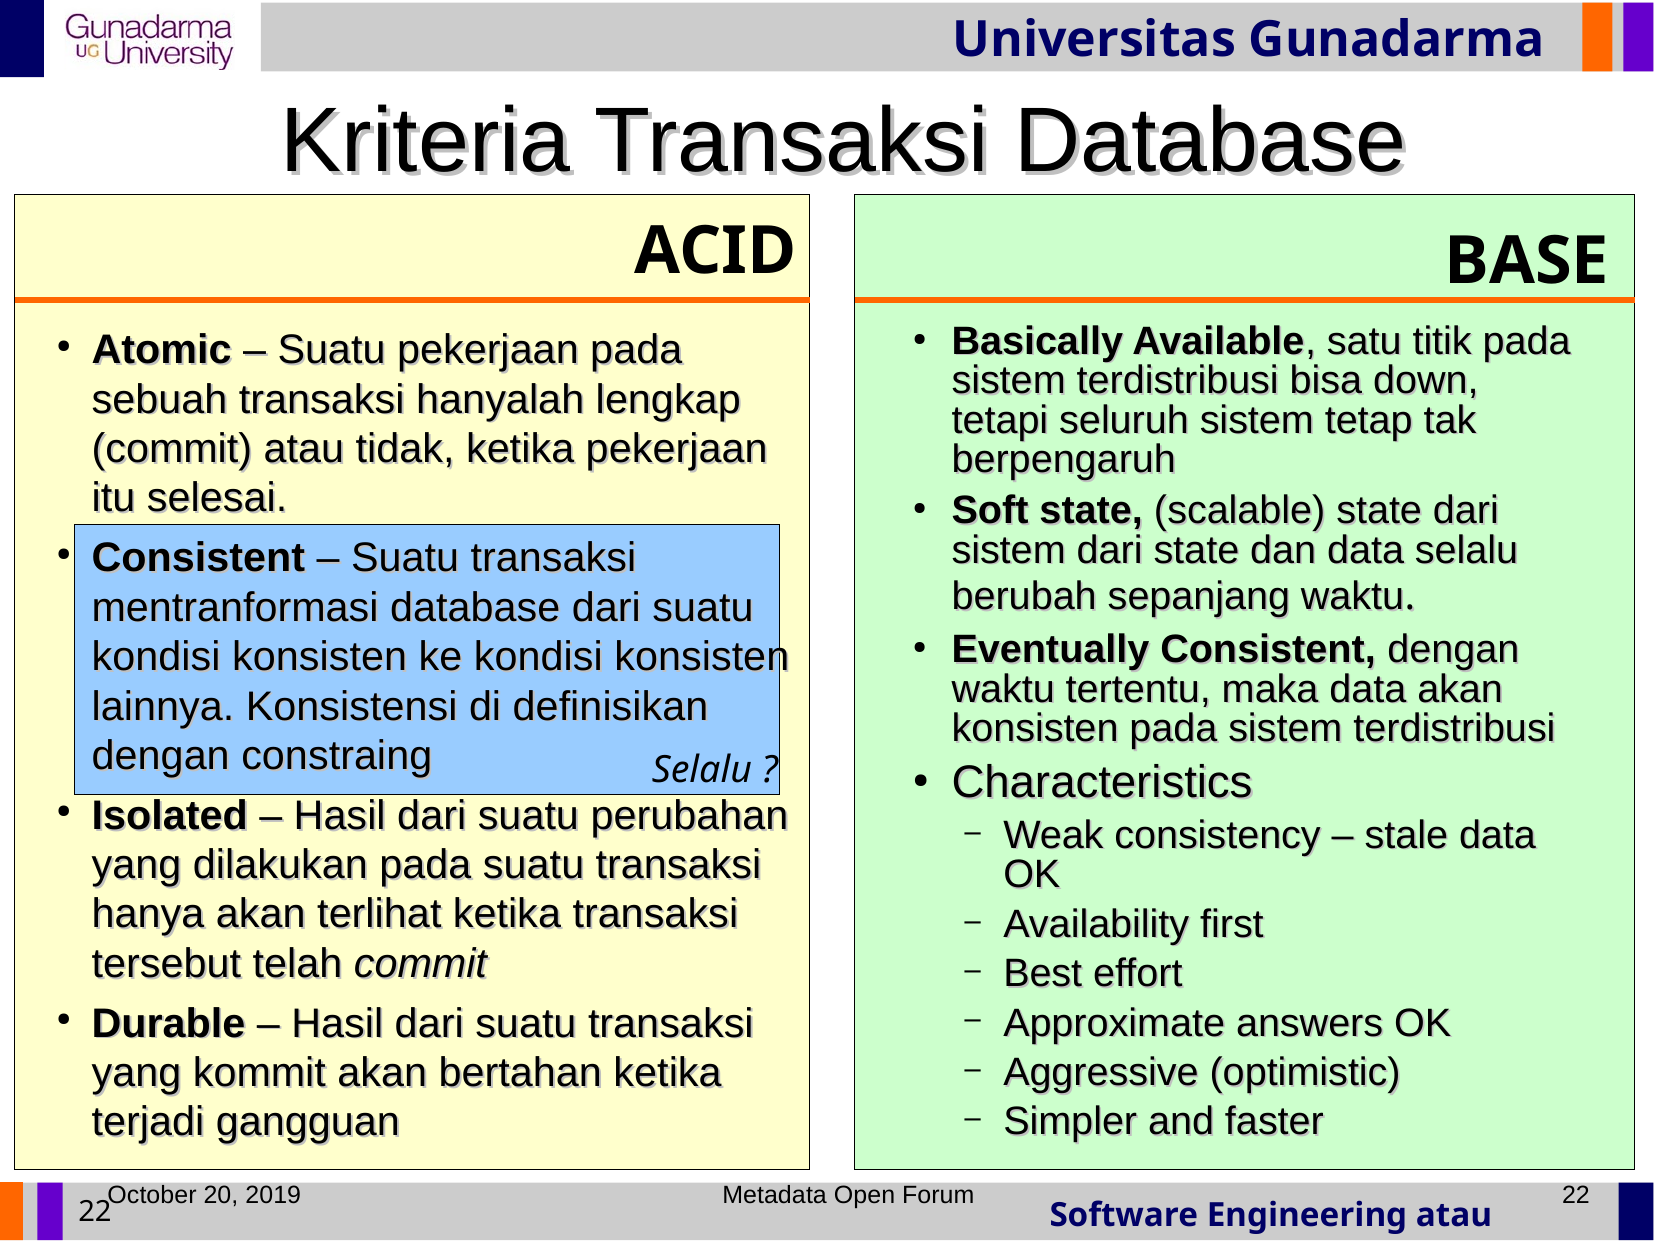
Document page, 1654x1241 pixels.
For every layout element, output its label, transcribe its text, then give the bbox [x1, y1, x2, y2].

list Basically Available, satu titik pada sistem terdistribusi bisa down, tetapi seluruh sistem tetap tak berpengaruh Soft state, (scalable) state dari sistem dari state dan data selalu berubah sepanjang waktu. Eventually Consistent, dengan waktu tertentu, maka data akan konsisten pada sistem terdistribusi Characteristics Weak consistency – stale data OK Availability first Best effort Approximate answers OK Aggressive (optimistic) Simpler and faster [884, 314, 1590, 1155]
text_box [854, 194, 1635, 297]
text_box <number> [1210, 1170, 1605, 1217]
picture [64, 0, 235, 70]
list Atomic – Suatu pekerjaan pada sebuah transaksi hanyalah lengkap (commit) atau tidak, ketika pekerjaan itu selesai. Consistent – Suatu transaksi mentranformasi database dari suatu kondisi konsisten ke kondisi konsisten lainnya. Konsistensi di definisikan dengan constraing Isolated – Hasil dari suatu perubahan yang dilakukan pada suatu transaksi hanya akan terlihat ketika transaksi tersebut telah commit Durable – Hasil dari suatu transaksi yang kommit akan bertahan ketika terjadi gangguan [29, 314, 810, 1171]
title Kriteria Transaksi Database [82, 63, 1571, 207]
text_box Selalu ? [637, 734, 780, 795]
text_box [854, 298, 1635, 1170]
text_box ACID [619, 194, 811, 291]
text_box Metadata Open Forum [576, 1131, 1112, 1216]
text_box [14, 194, 810, 297]
text_box BASE [1429, 205, 1625, 297]
text_box October 20, 2019 [83, 1131, 479, 1217]
text_box [14, 298, 810, 1170]
